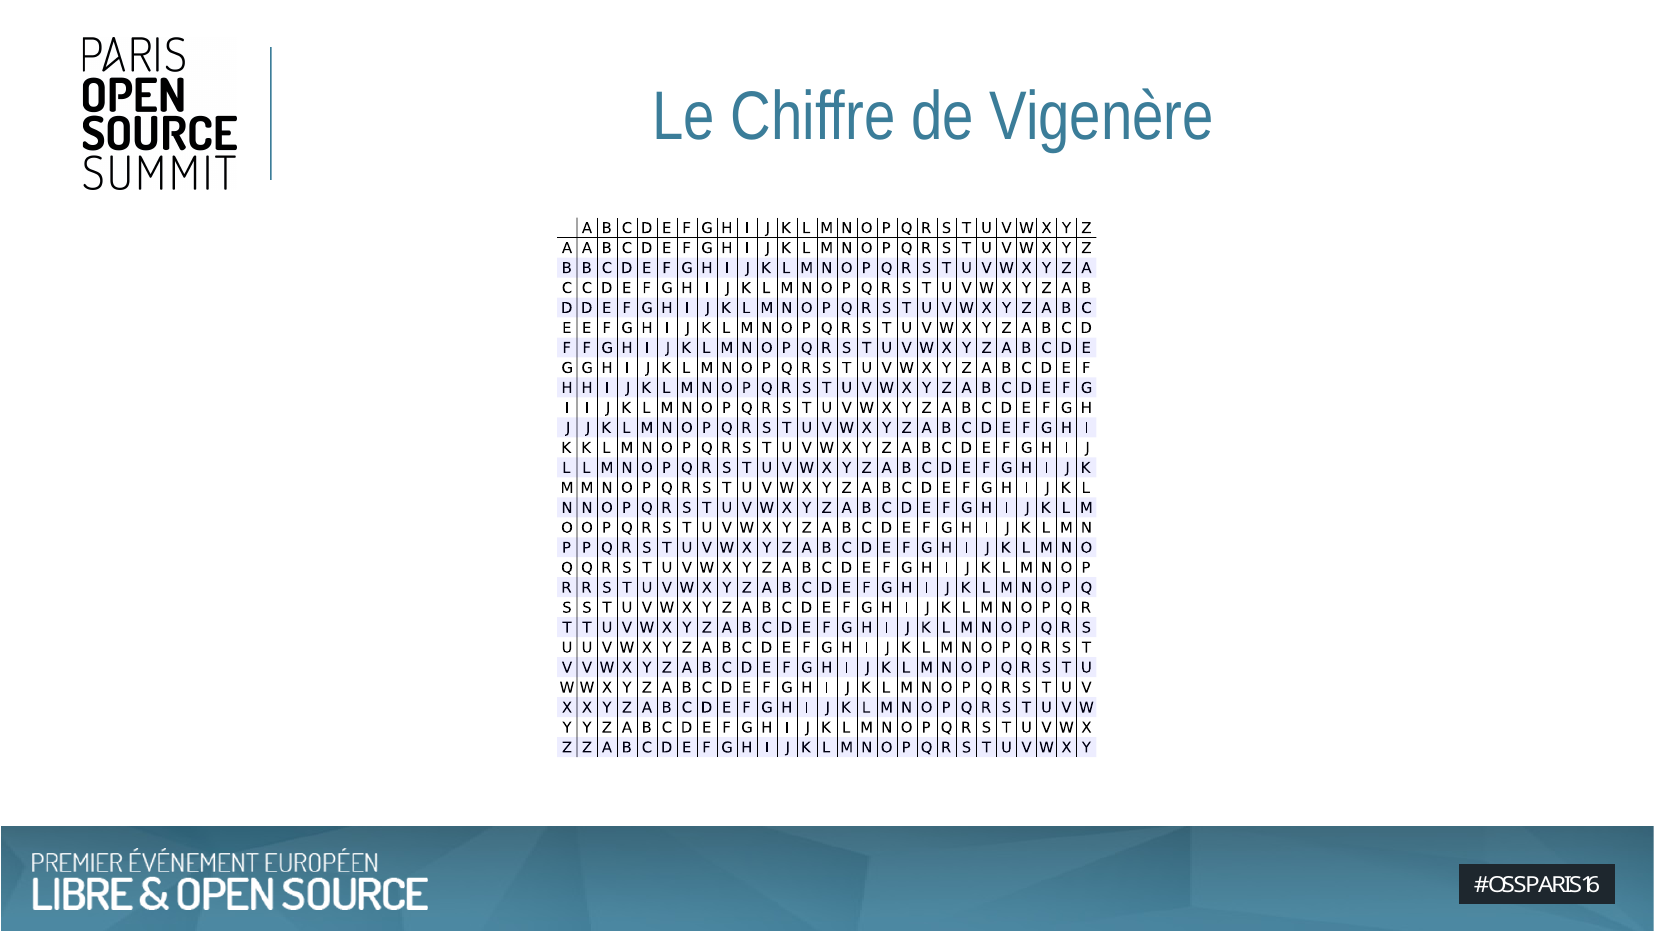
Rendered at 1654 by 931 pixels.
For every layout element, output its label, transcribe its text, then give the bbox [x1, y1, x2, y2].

picture [557, 217, 1097, 758]
title Le Chiffre de Vigenère [295, 37, 1571, 193]
